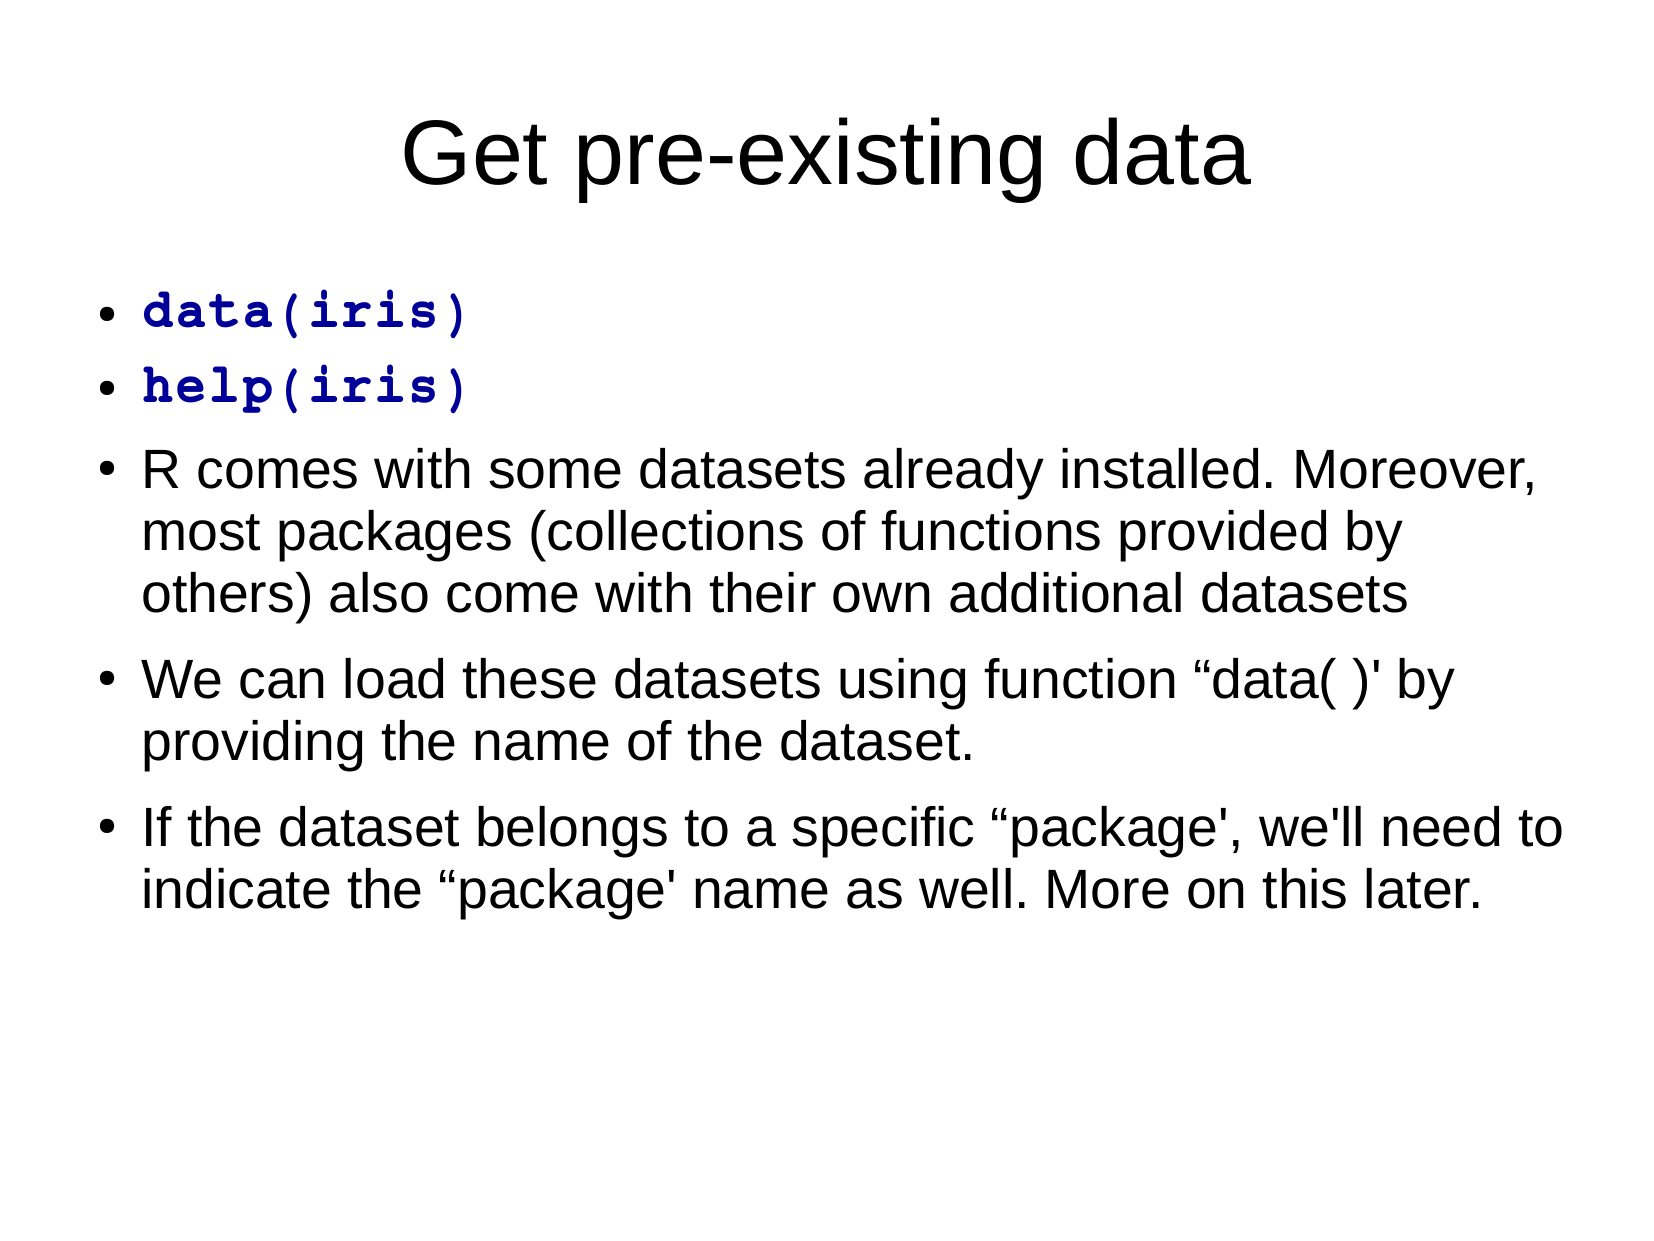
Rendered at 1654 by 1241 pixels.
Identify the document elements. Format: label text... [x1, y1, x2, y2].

list data(iris) help(iris) R comes with some datasets already installed. Moreover, most packages (collections of functions provided by others) also come with their own additional datasets We can load these datasets using function “data( )' by providing the name of the dataset. If the dataset belongs to a specific “package', we'll need to indicate the “package' name as well. More on this later. [82, 290, 1571, 1010]
title Get pre-existing data [82, 49, 1571, 257]
